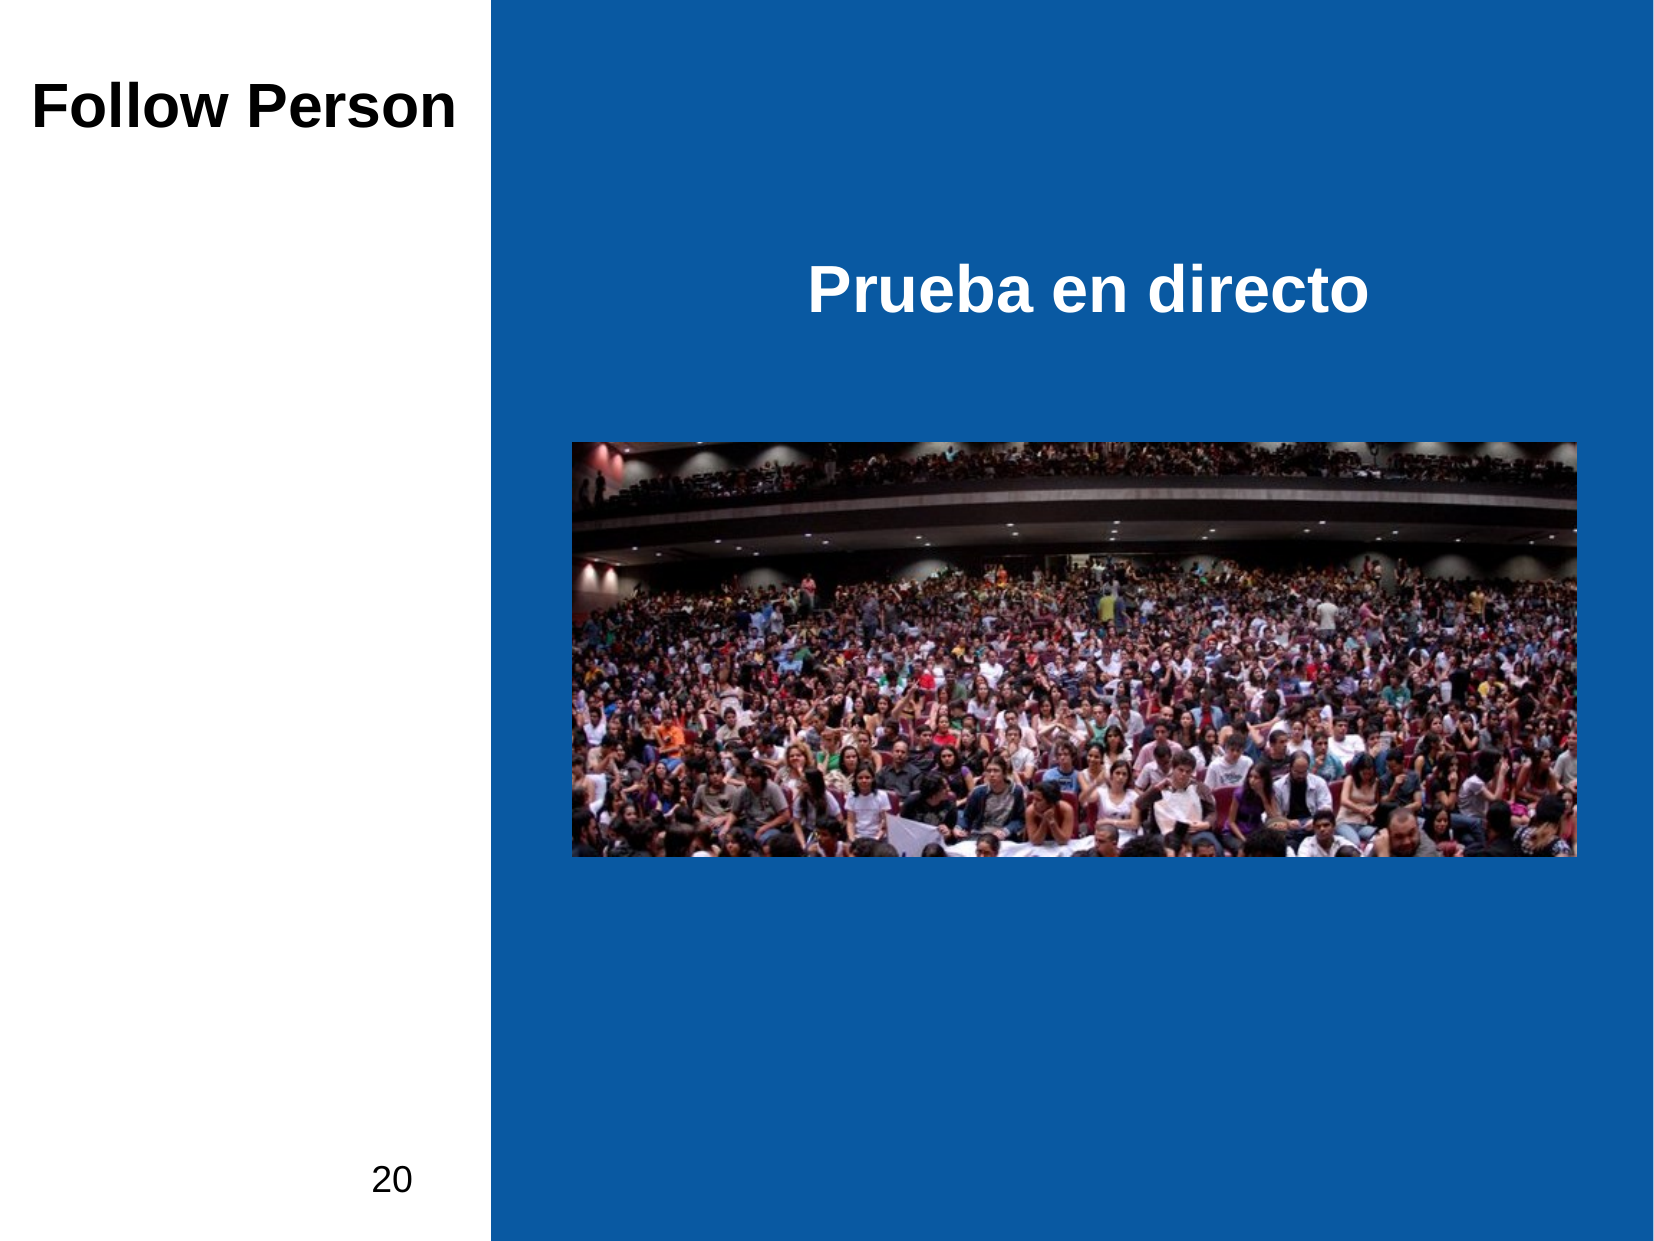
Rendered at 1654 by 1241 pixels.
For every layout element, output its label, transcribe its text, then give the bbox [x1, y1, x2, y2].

picture [491, 0, 1654, 1241]
title Prueba en directo [731, 194, 1447, 384]
title Follow Person [0, 30, 505, 181]
